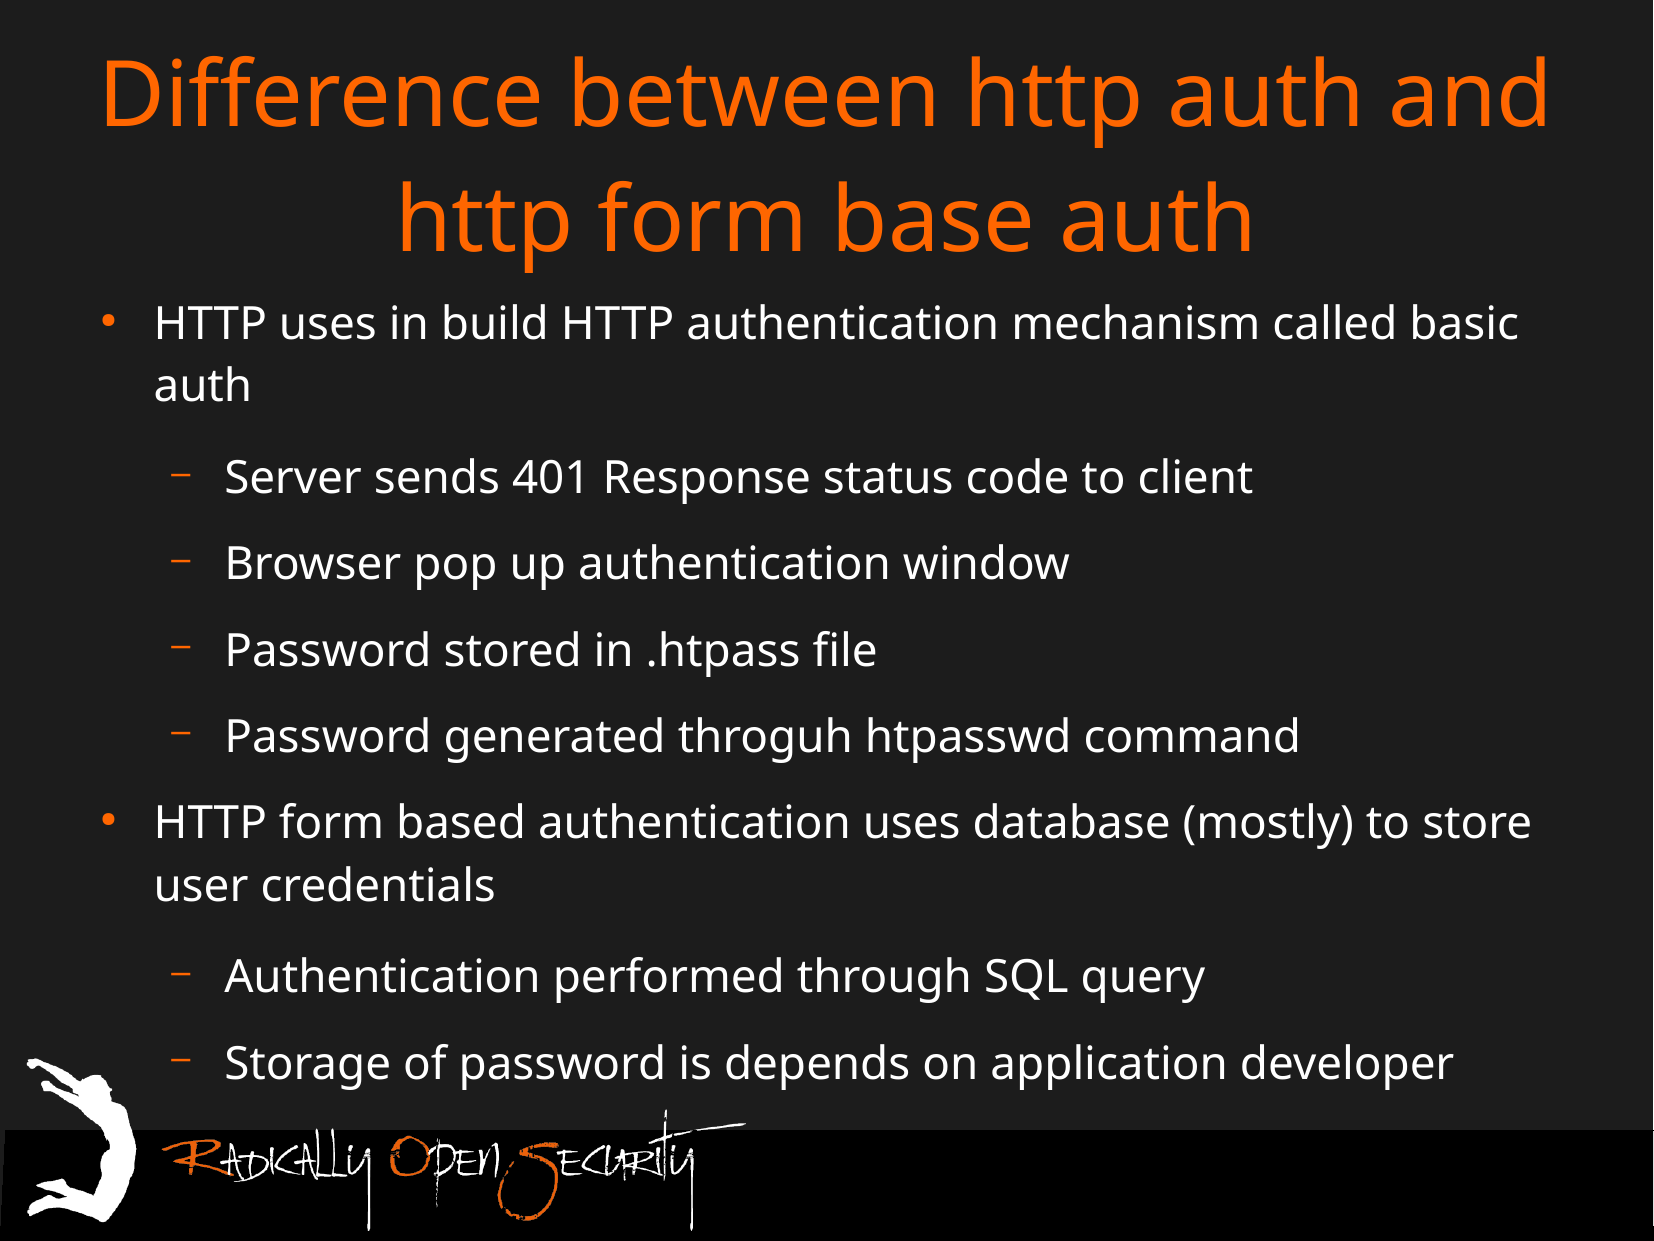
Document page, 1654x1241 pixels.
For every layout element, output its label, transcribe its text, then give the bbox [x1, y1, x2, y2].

list HTTP uses in build HTTP authentication mechanism called basic auth Server sends 401 Response status code to client Browser pop up authentication window Password stored in .htpass file Password generated throguh htpasswd command HTTP form based authentication uses database (mostly) to store user credentials Authentication performed through SQL query Storage of password is depends on application developer [82, 290, 1571, 1095]
picture [0, 1022, 778, 1241]
title Difference between http auth and http form base auth [82, 45, 1571, 261]
